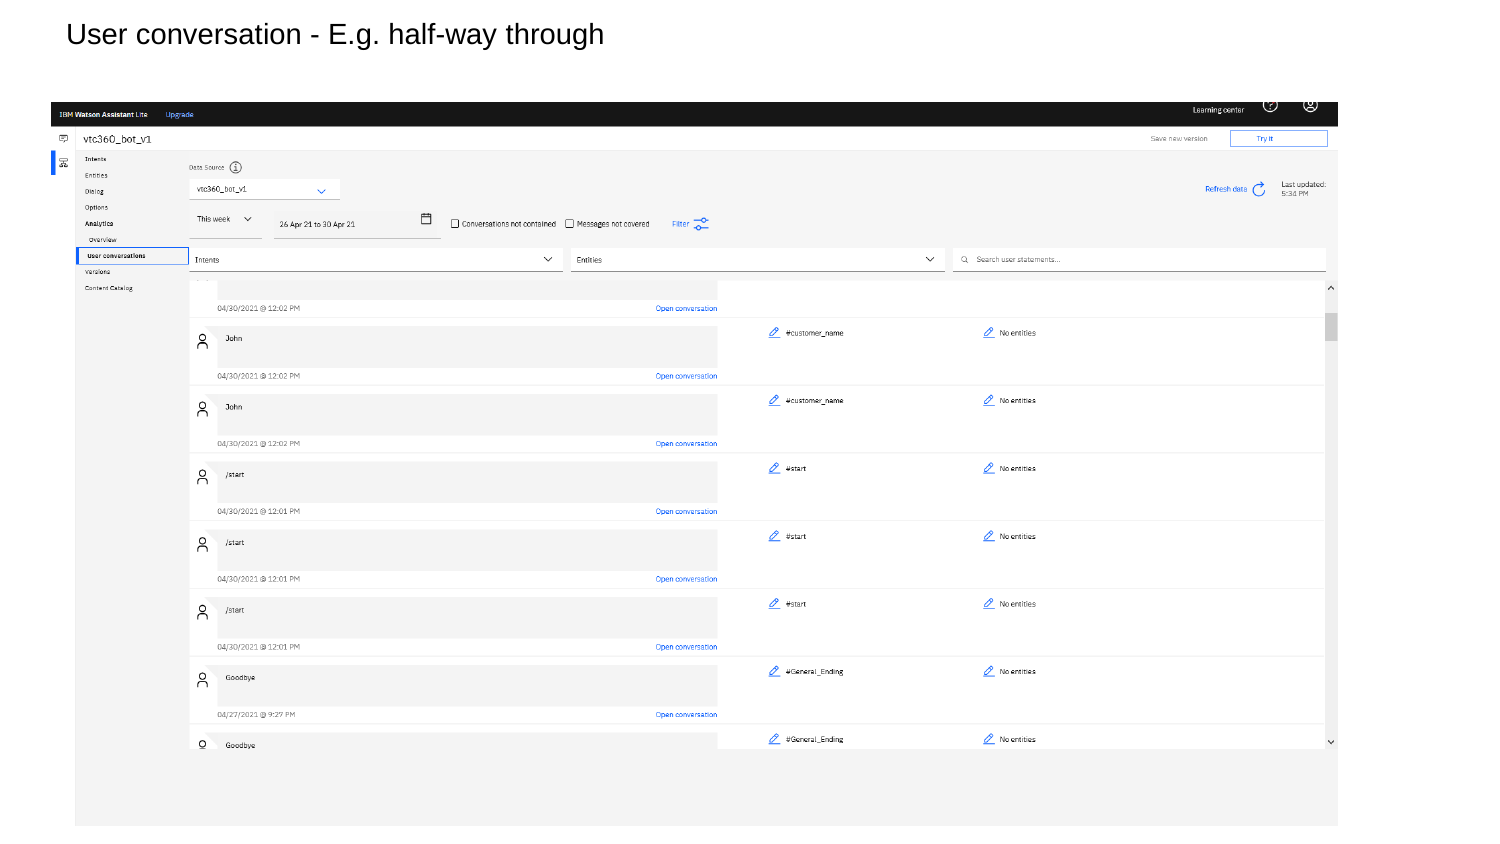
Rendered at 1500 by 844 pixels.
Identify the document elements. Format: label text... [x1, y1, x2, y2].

picture [51, 102, 1338, 827]
title User conversation - E.g. half-way through [51, 0, 1449, 105]
